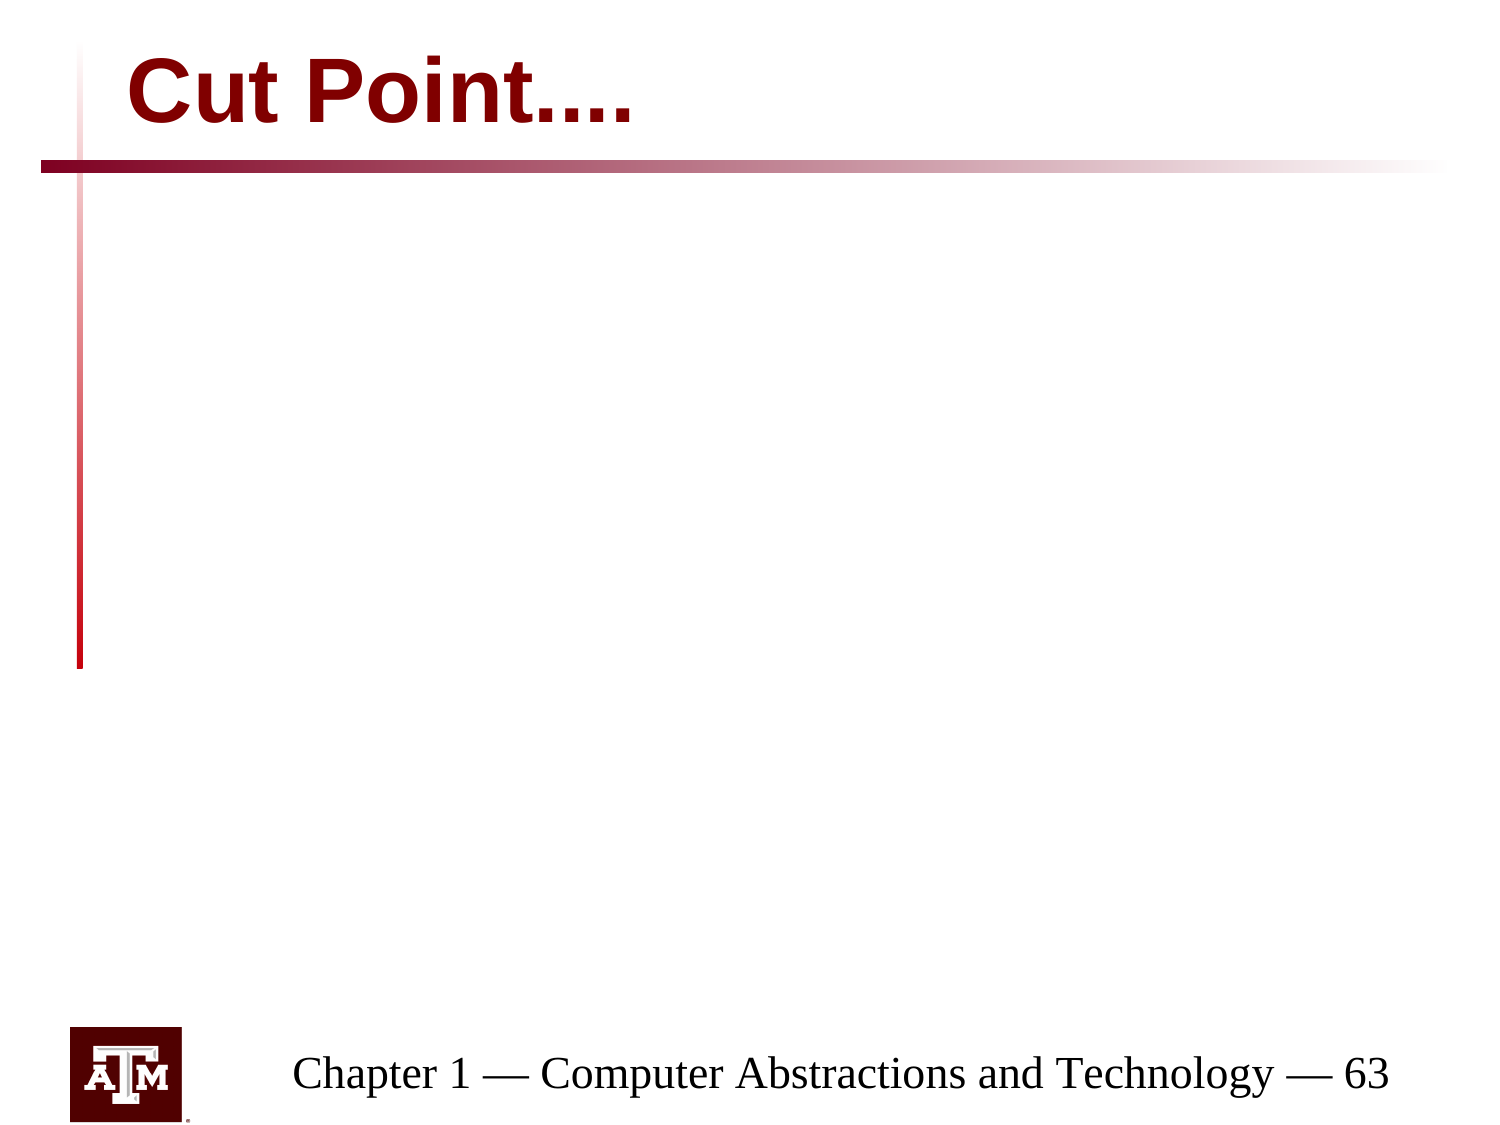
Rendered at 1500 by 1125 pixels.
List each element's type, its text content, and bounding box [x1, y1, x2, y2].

title Cut Point.... [112, 15, 1468, 149]
picture [60, 1023, 196, 1125]
